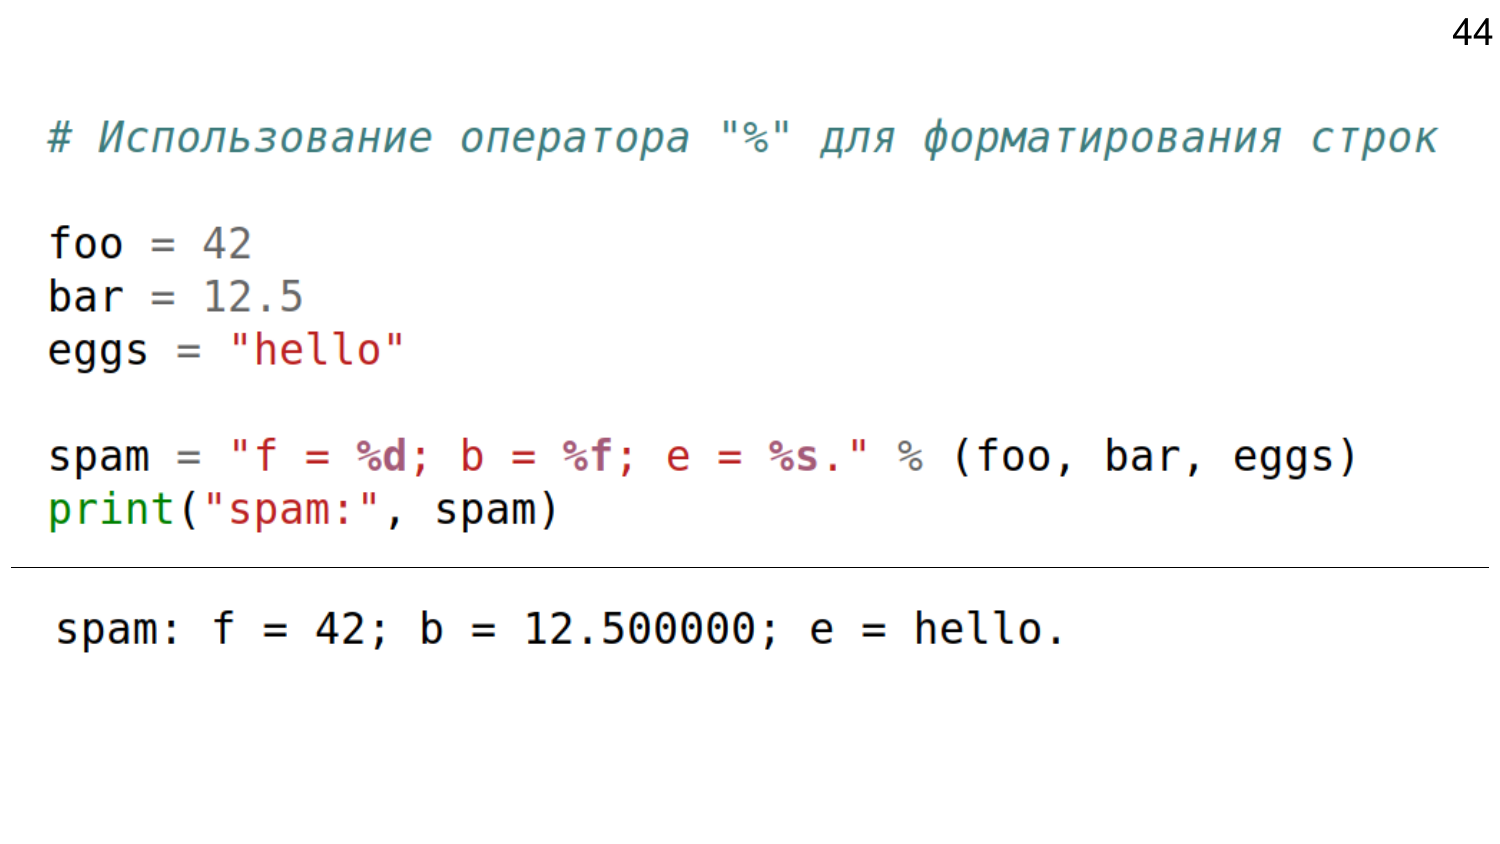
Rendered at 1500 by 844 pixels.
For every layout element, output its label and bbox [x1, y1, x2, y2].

picture [47, 602, 1072, 657]
picture [37, 105, 1453, 547]
